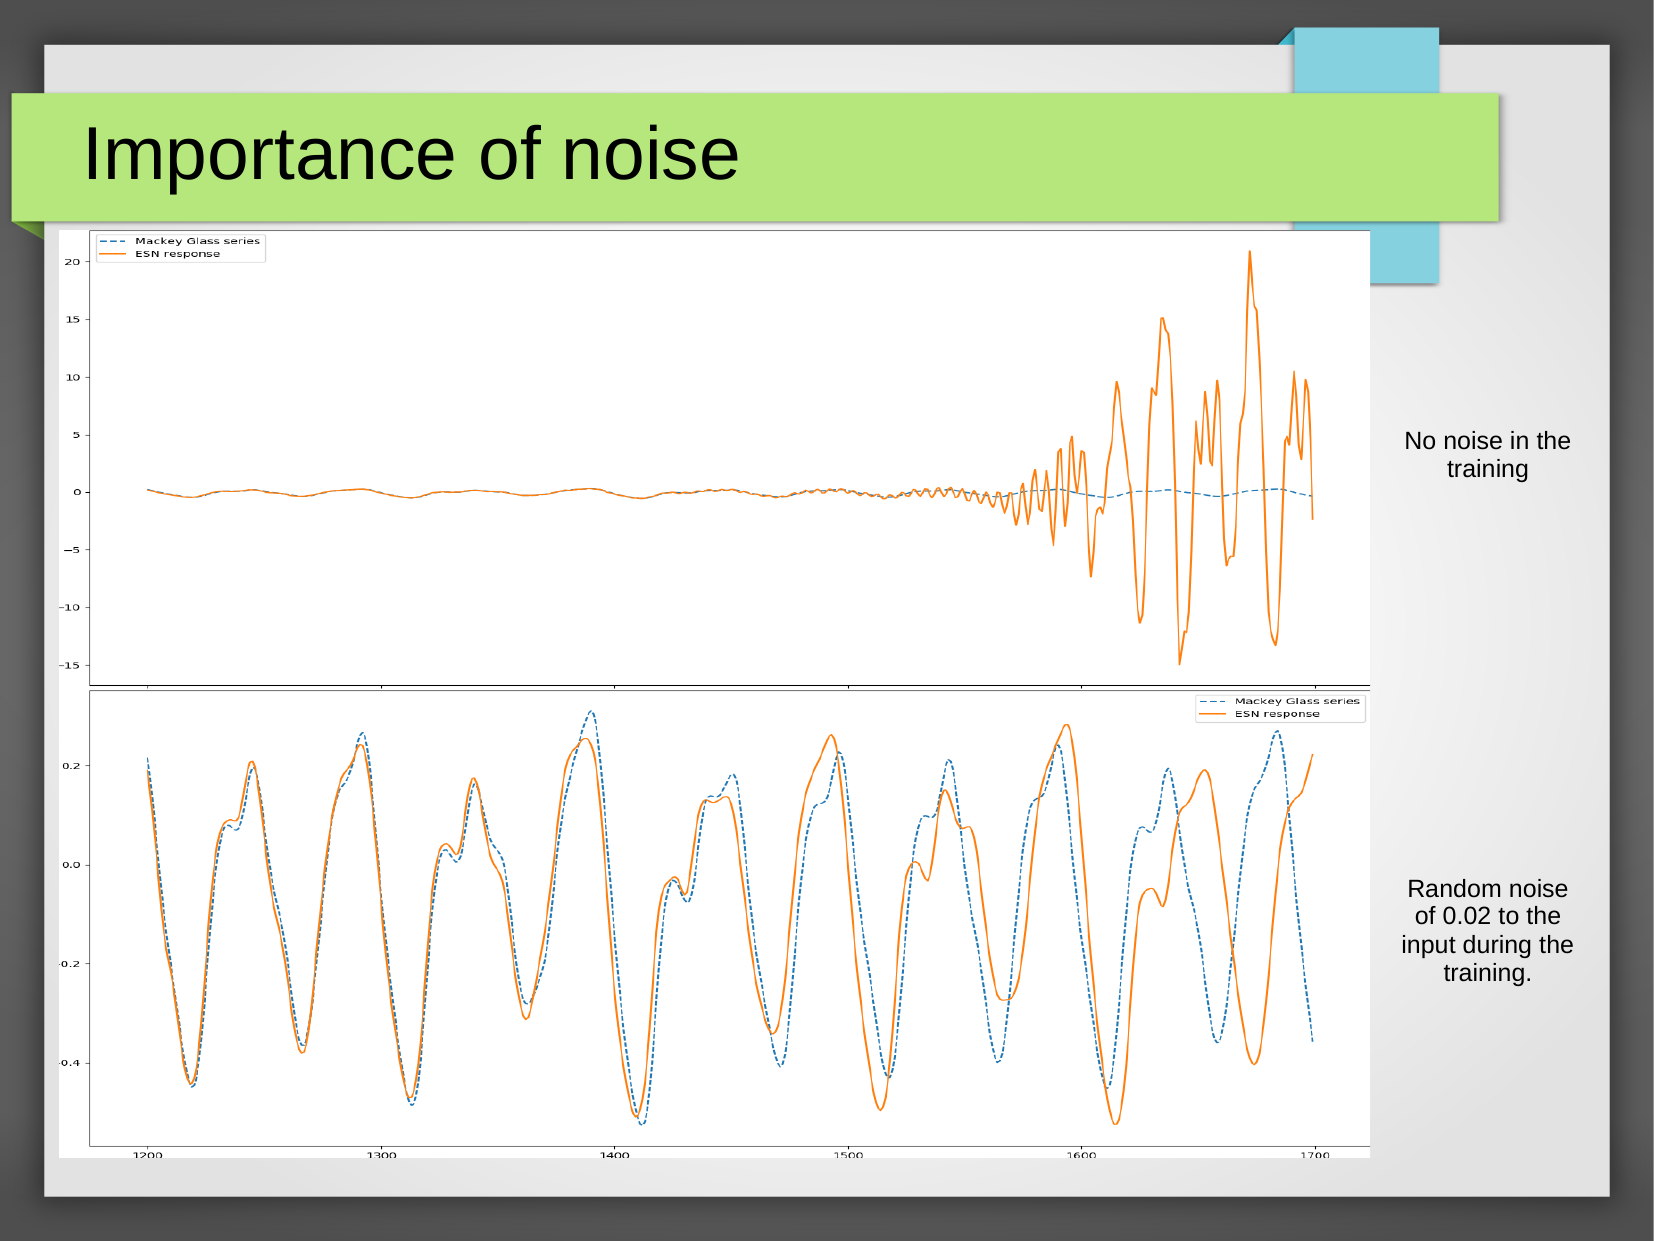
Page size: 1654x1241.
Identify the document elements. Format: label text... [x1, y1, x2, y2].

picture [0, 0, 1654, 1241]
title Importance of noise [82, 94, 1264, 213]
text_box No noise in the training Random noise of 0.02 to the input during the training. [1381, 307, 1595, 1146]
